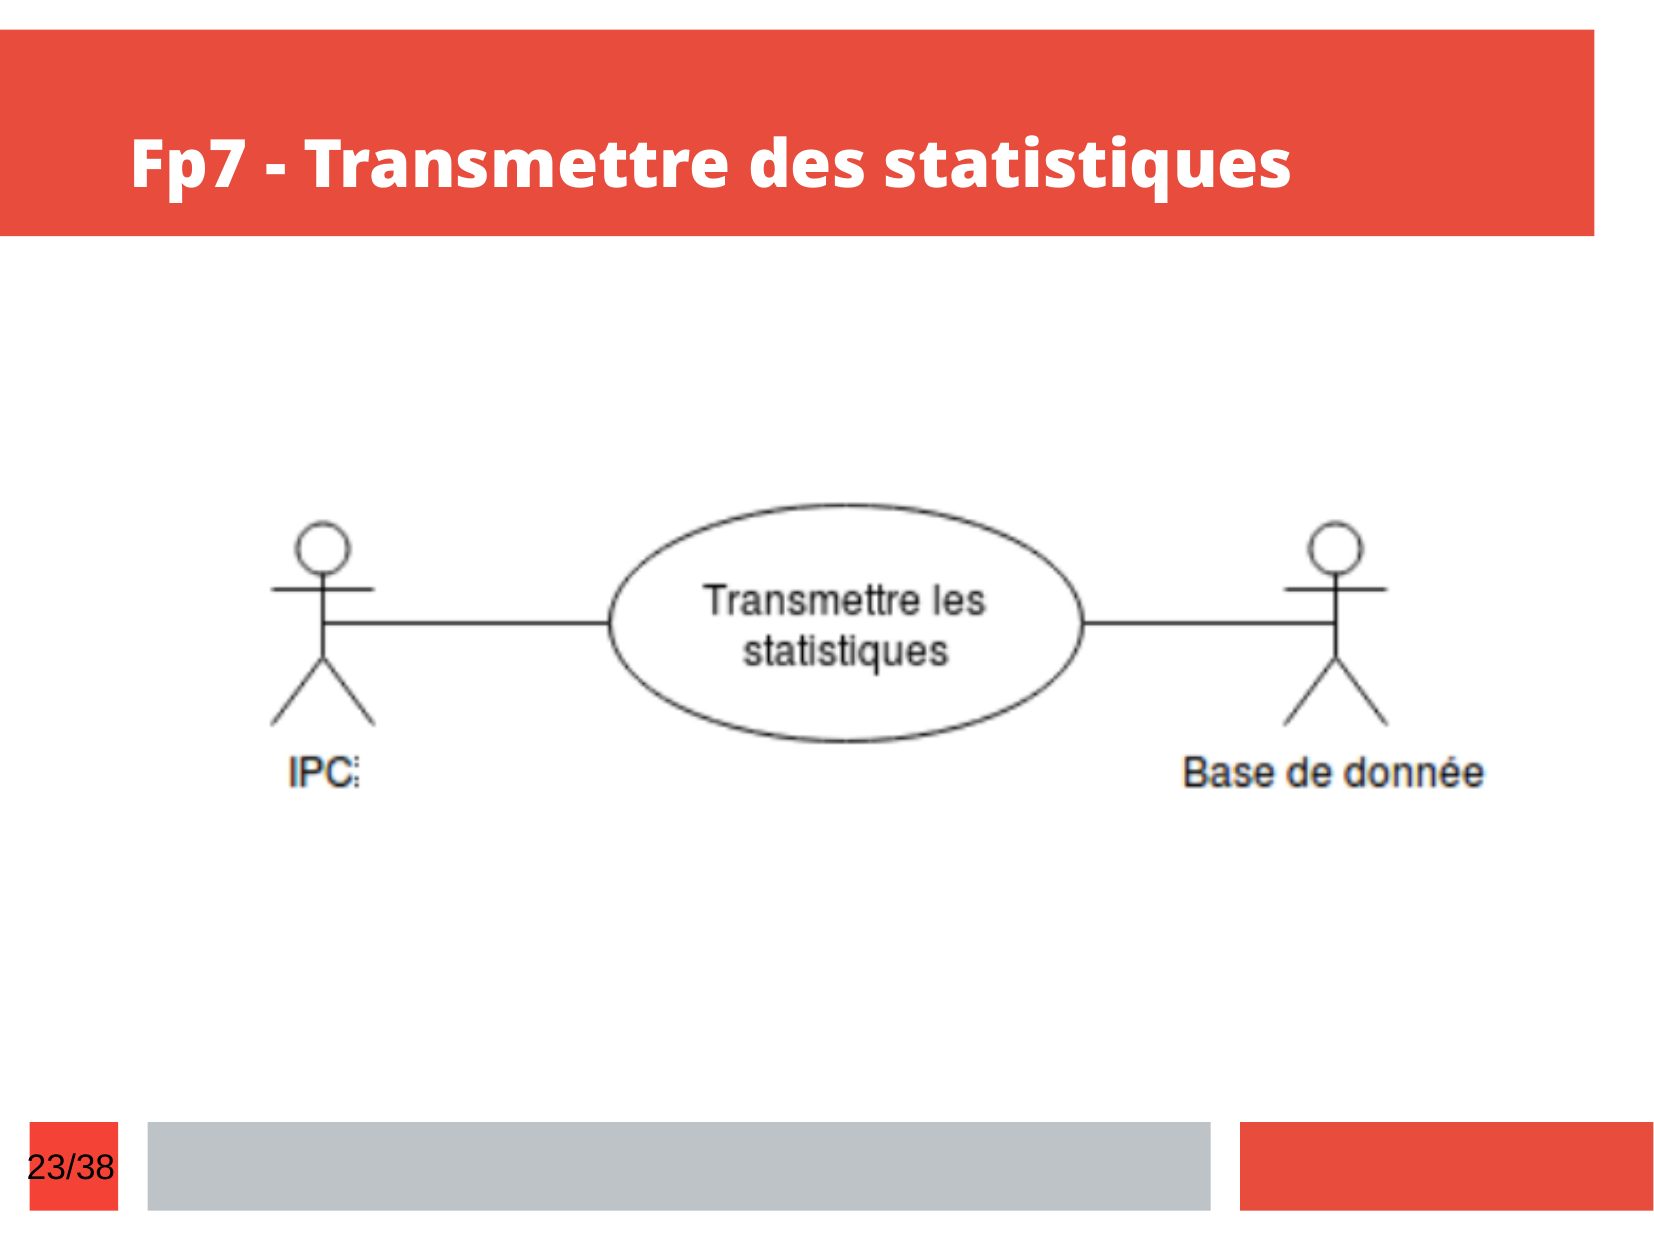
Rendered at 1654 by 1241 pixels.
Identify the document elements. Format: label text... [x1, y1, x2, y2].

title Fp7 - Transmettre des statistiques [59, 59, 1595, 207]
text_box <numéro>/38 [11, 1139, 659, 1241]
picture [224, 484, 1507, 827]
